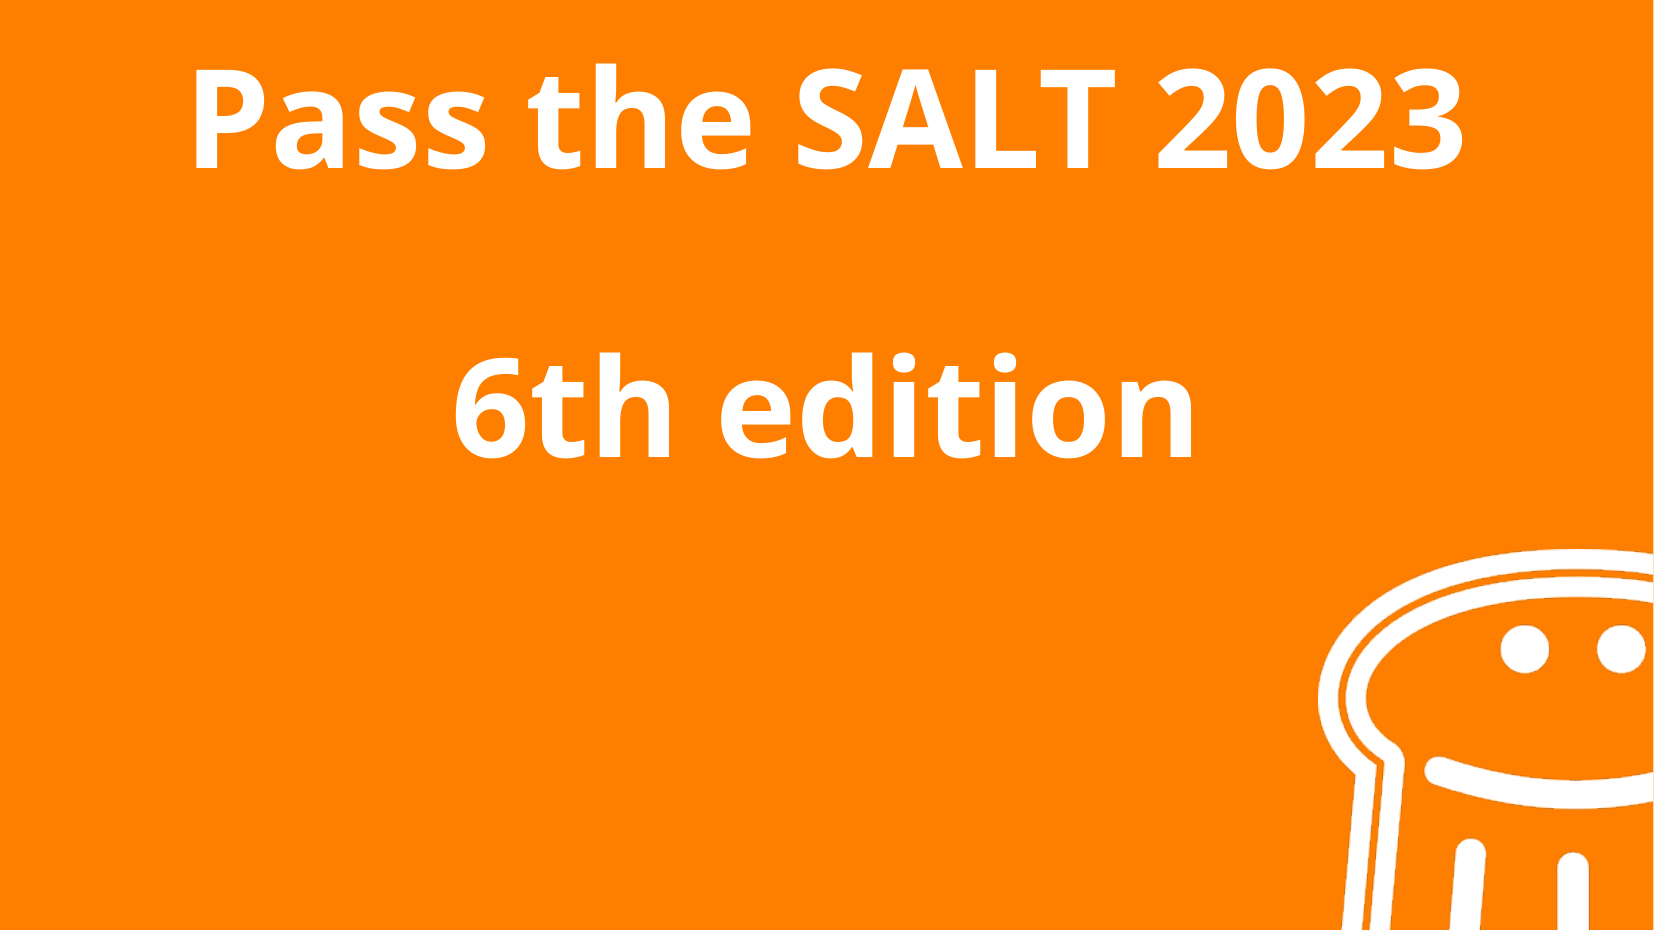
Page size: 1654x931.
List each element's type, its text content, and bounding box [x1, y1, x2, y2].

title 6th edition [82, 326, 1571, 482]
title Pass the SALT 2023 [82, 37, 1571, 193]
picture [1318, 549, 1654, 931]
